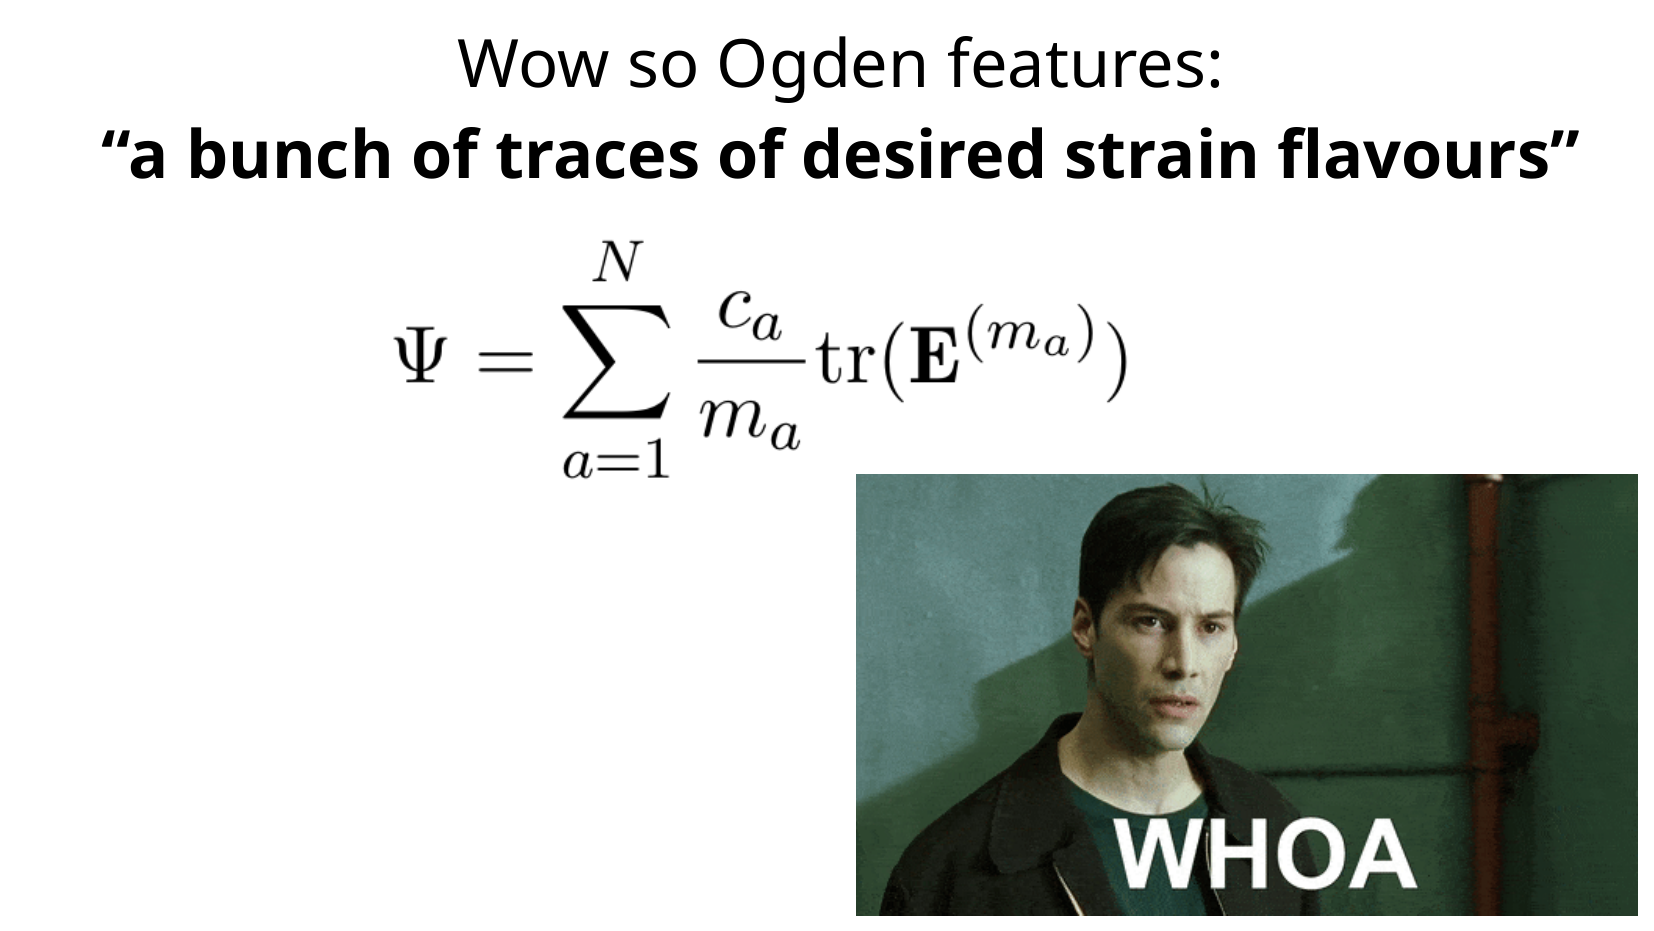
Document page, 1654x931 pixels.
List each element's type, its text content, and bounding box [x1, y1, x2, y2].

title Wow so Ogden features: “a bunch of traces of desired strain flavours” [88, 29, 1595, 185]
picture [324, 206, 1638, 916]
